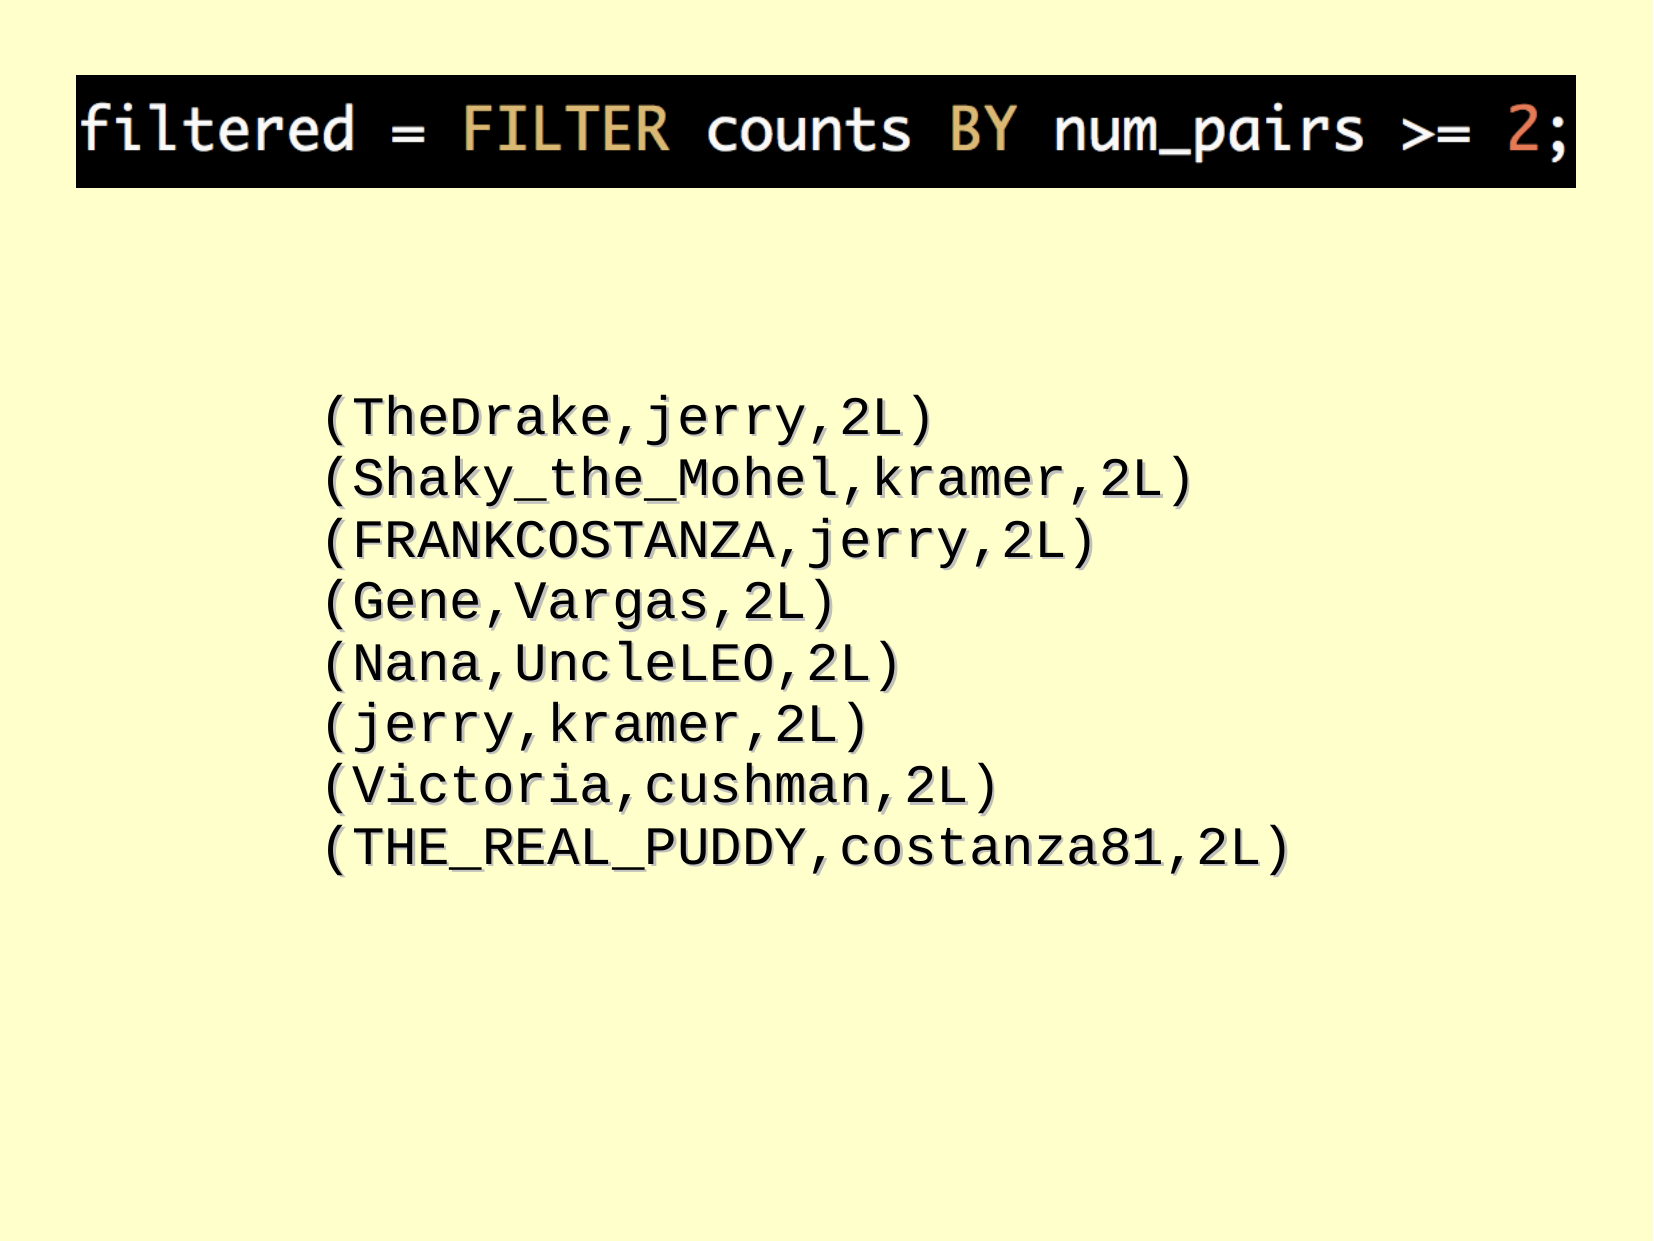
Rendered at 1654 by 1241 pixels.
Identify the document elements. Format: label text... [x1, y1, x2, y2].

text_box (TheDrake,jerry,2L) (Shaky_the_Mohel,kramer,2L) (FRANKCOSTANZA,jerry,2L) (Gene,Vargas,2L) (Nana,UncleLEO,2L) (jerry,kramer,2L) (Victoria,cushman,2L) (THE_REAL_PUDDY,costanza81,2L) [304, 381, 1310, 1113]
picture [76, 75, 1576, 188]
